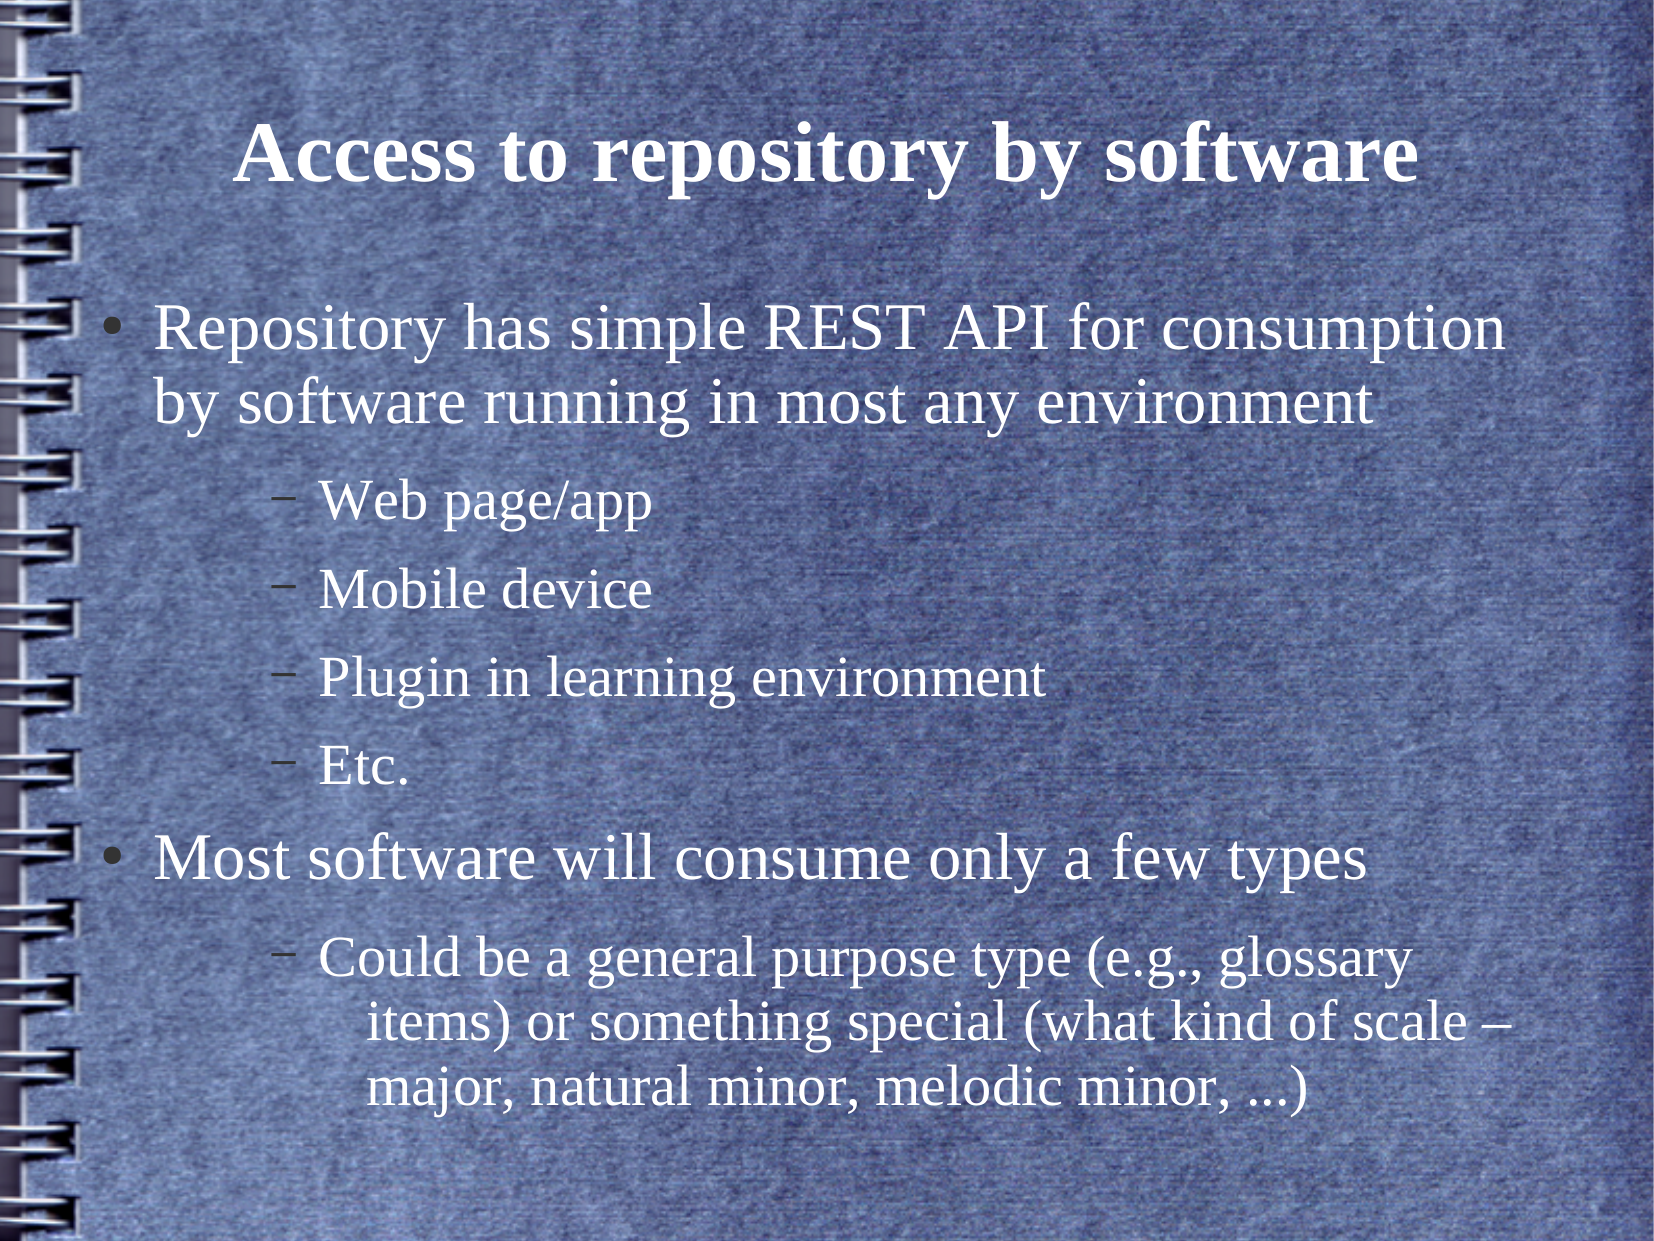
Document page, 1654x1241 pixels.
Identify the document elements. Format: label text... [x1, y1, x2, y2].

list Repository has simple REST API for consumption by software running in most any environment Web page/app Mobile device Plugin in learning environment Etc. Most software will consume only a few types Could be a general purpose type (e.g., glossary items) or something special (what kind of scale – major, natural minor, melodic minor, ...) [82, 290, 1571, 1118]
title Access to repository by software [82, 49, 1571, 257]
picture [0, 0, 1654, 1241]
